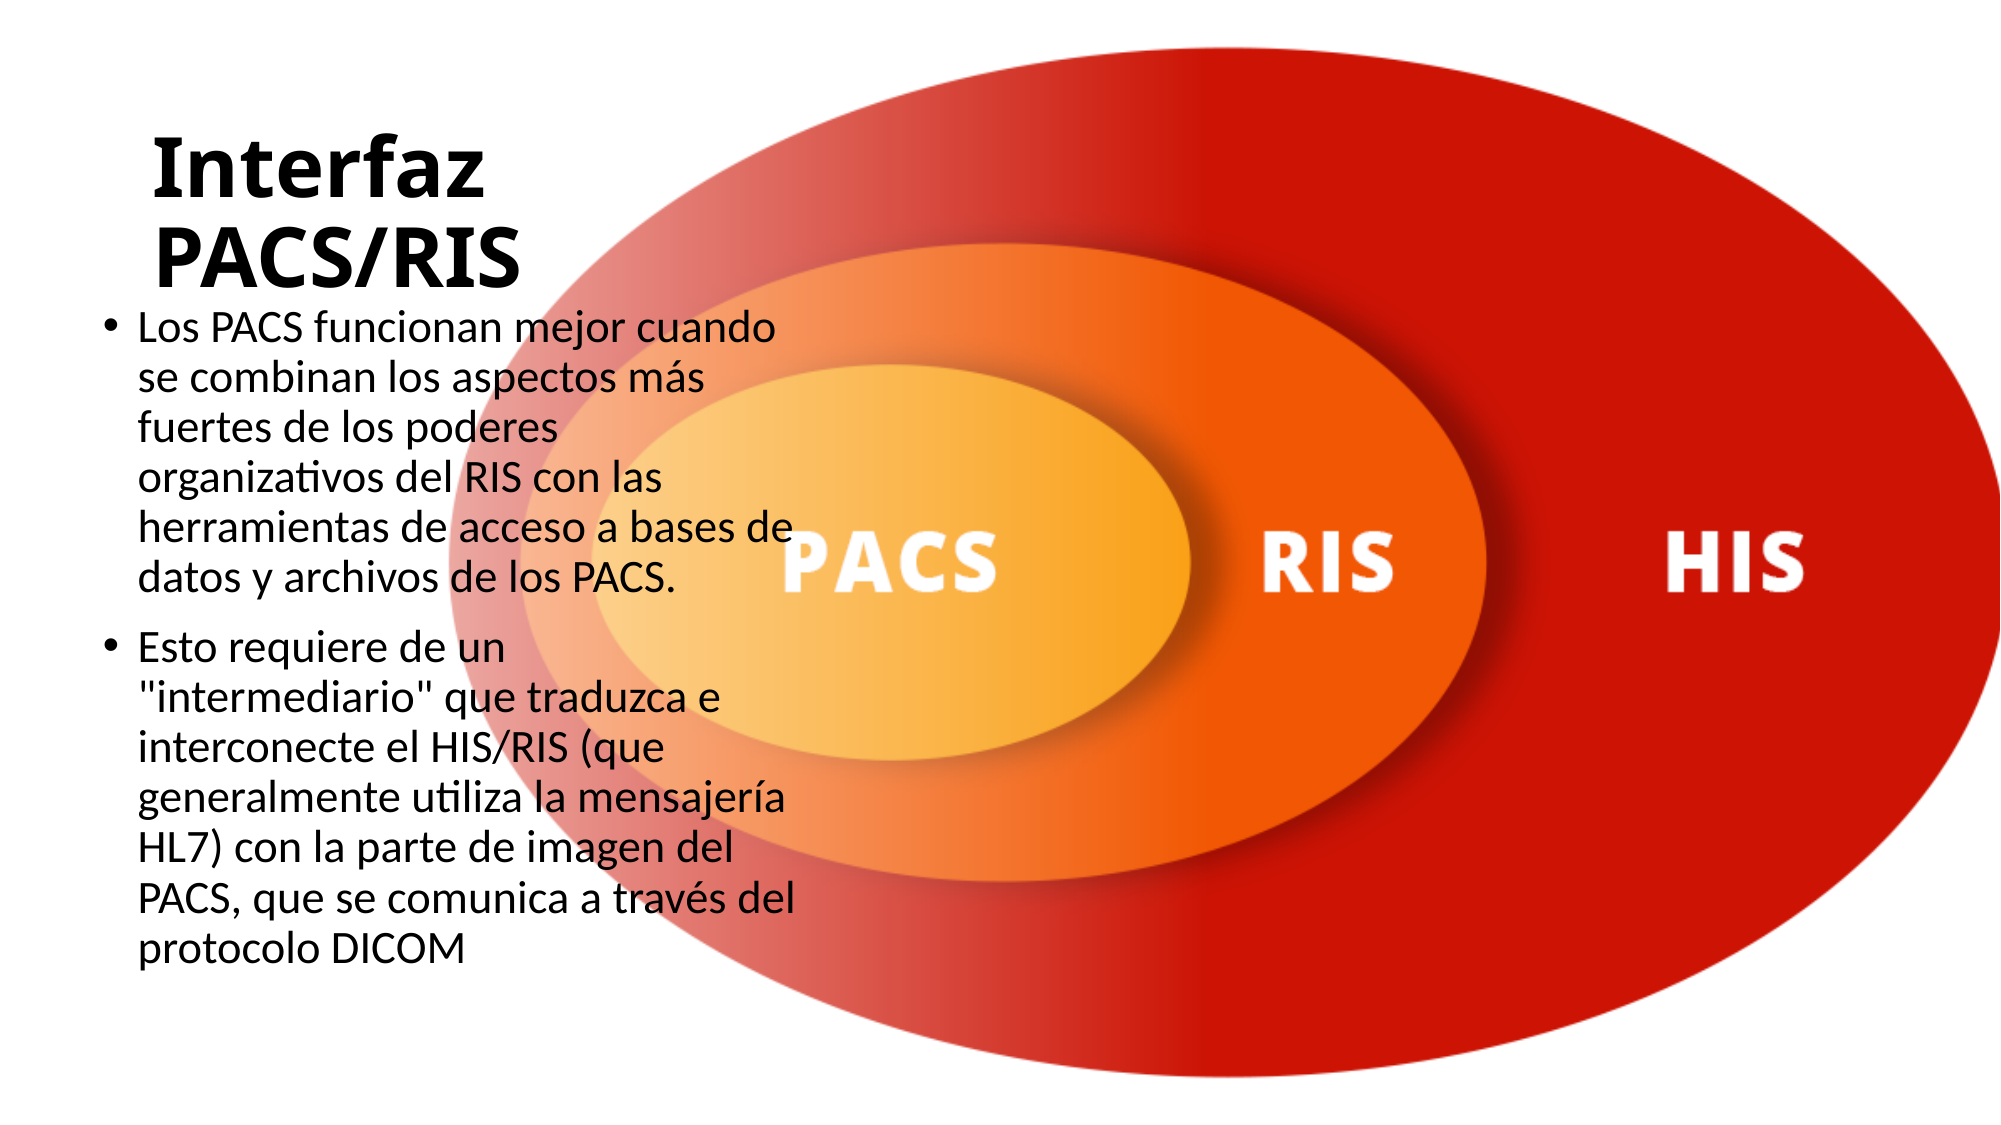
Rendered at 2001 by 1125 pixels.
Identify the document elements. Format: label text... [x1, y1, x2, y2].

list Los PACS funcionan mejor cuando se combinan los aspectos más fuertes de los poderes organizativos del RIS con las herramientas de acceso a bases de datos y archivos de los PACS. Esto requiere de un "intermediario" que traduzca e interconecte el HIS/RIS (que generalmente utiliza la mensajería HL7) con la parte de imagen del PACS, que se comunica a través del protocolo DICOM [87, 294, 815, 1022]
picture [1213, 0, 2000, 1125]
text_box [0, 0, 1213, 1125]
title Interfaz PACS/RIS [137, 59, 765, 294]
